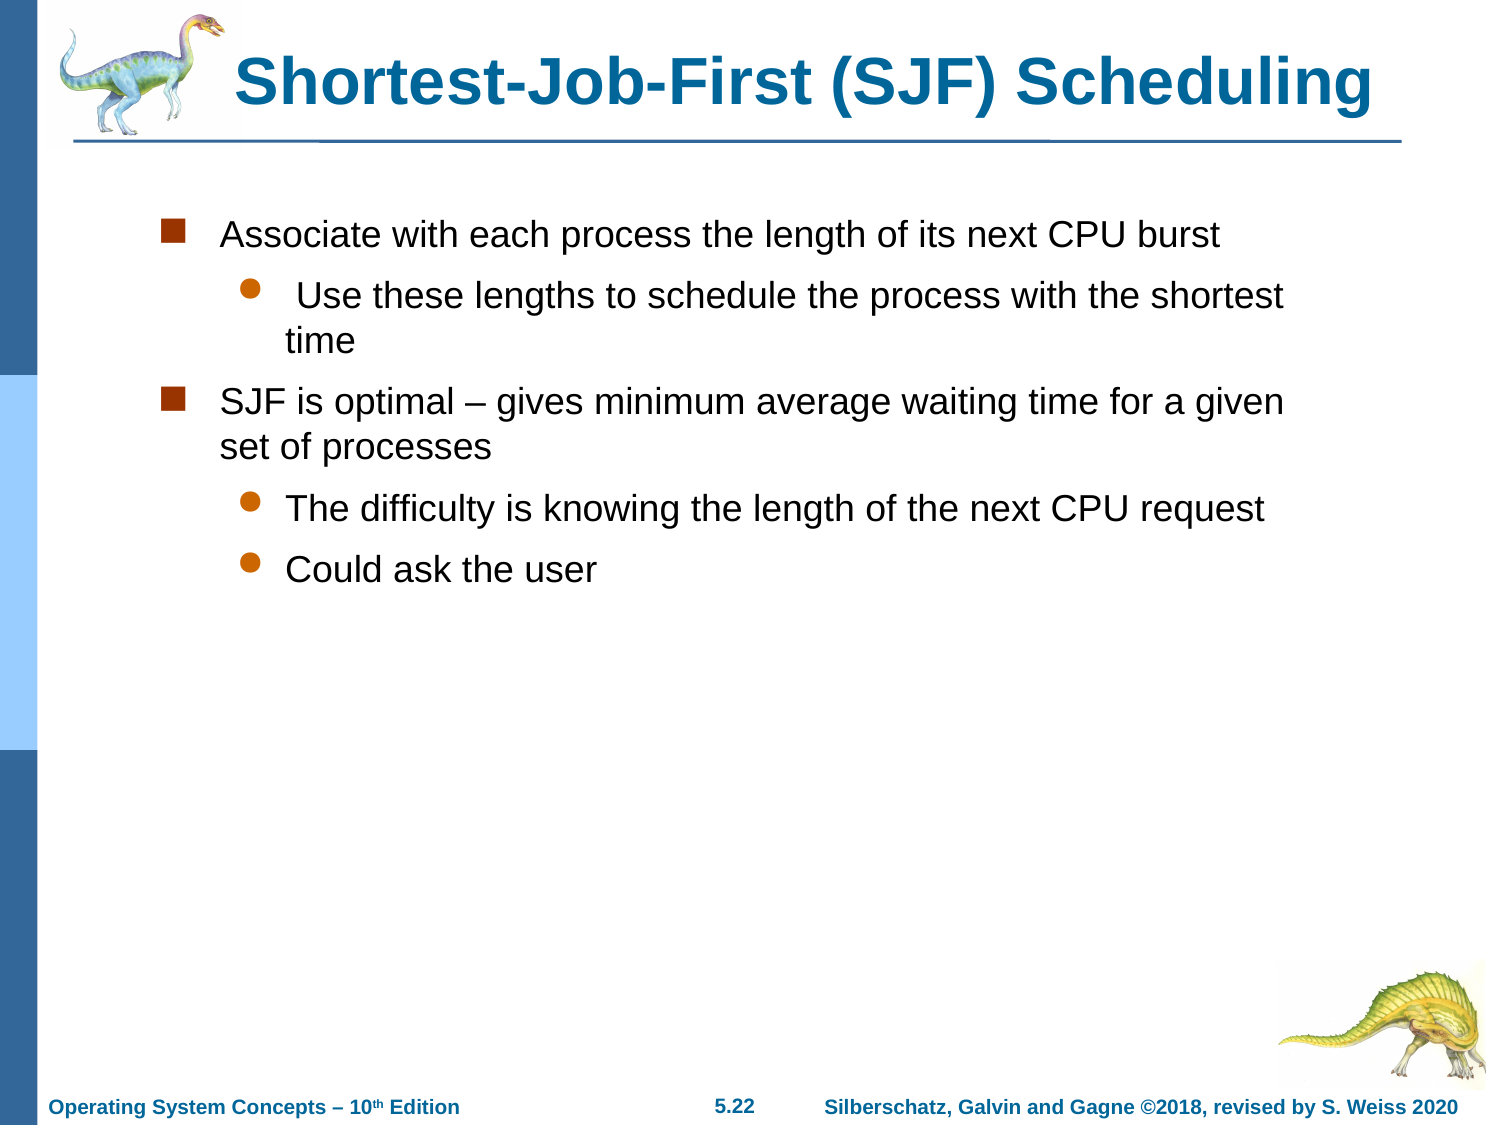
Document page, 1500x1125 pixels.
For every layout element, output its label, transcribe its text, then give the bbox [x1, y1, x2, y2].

picture [1141, 1099, 1149, 1104]
picture [46, 0, 243, 149]
picture [1275, 959, 1486, 1090]
text_box Associate with each process the length of its next CPU burst Use these lengths to schedule the process with the shortest time SJF is optimal – gives minimum average waiting time for a given set of processes The difficulty is knowing the length of the next CPU request Could ask the user [148, 202, 1321, 946]
text_box Shortest-Job-First (SJF) Scheduling [173, 31, 1438, 126]
